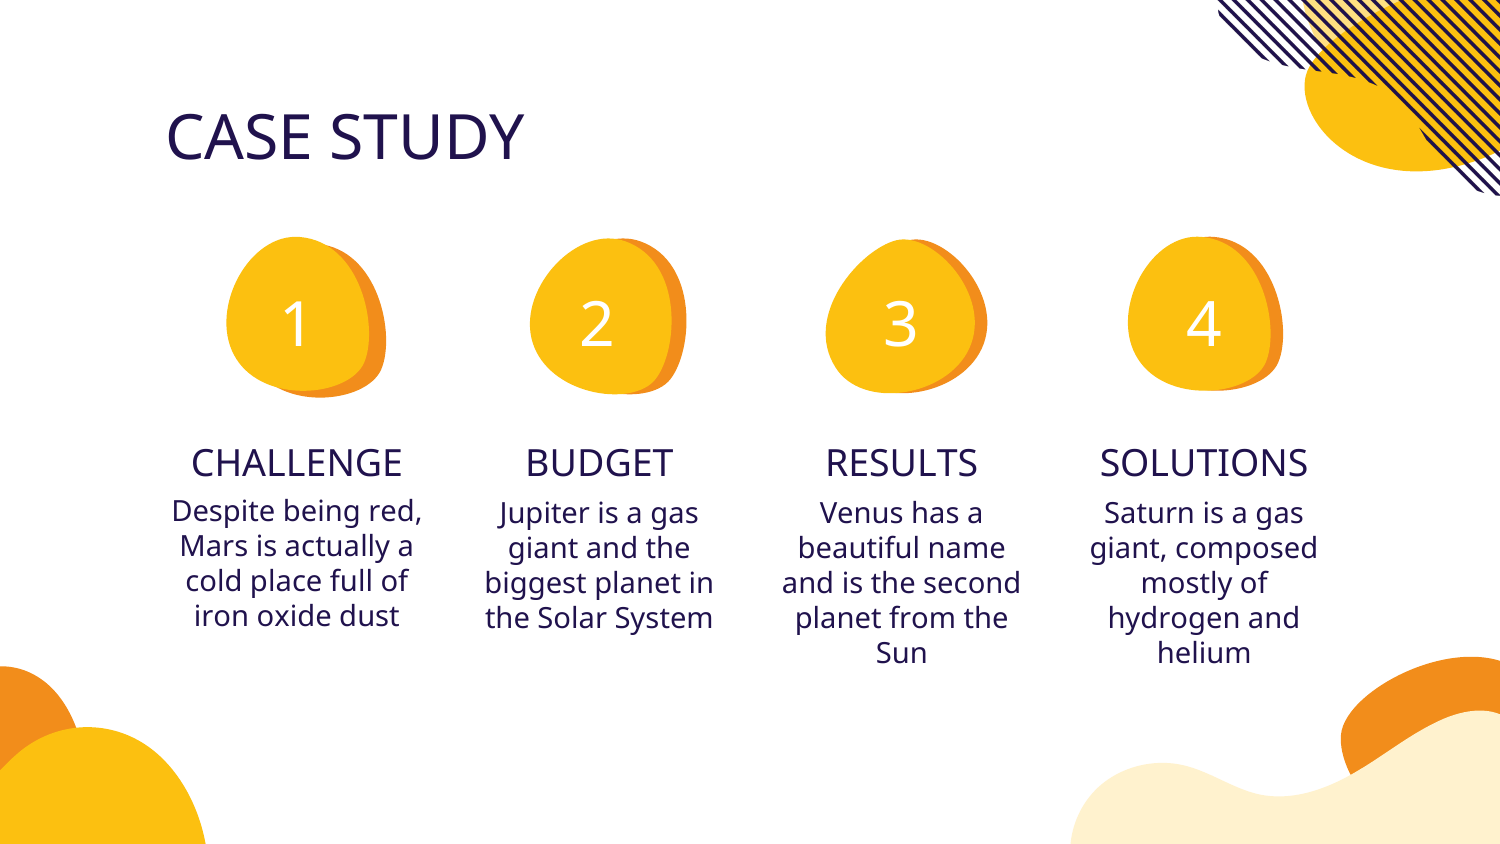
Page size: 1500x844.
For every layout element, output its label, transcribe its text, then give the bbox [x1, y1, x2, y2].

text_box [544, 364, 679, 395]
text_box [855, 239, 966, 268]
text_box [1145, 236, 1264, 268]
subtitle Saturn is a gas giant, composed mostly of hydrogen and helium [1061, 479, 1347, 660]
subtitle SOLUTIONS [1054, 417, 1355, 493]
text_box [552, 238, 674, 268]
title 2 [443, 268, 750, 364]
subtitle RESULTS [751, 417, 1052, 493]
subtitle BUDGET [449, 417, 750, 493]
title CASE STUDY [150, 82, 1348, 177]
text_box [833, 364, 972, 394]
subtitle Jupiter is a gas giant and the biggest planet in the Solar System [456, 479, 742, 660]
subtitle Despite being red, Mars is actually a cold place full of iron oxide dust [154, 477, 440, 658]
title 4 [1056, 268, 1352, 364]
title 3 [750, 268, 1053, 364]
text_box [239, 364, 384, 398]
title 1 [151, 268, 443, 364]
subtitle Venus has a beautiful name and is the second planet from the Sun [759, 479, 1045, 660]
text_box [1141, 364, 1278, 391]
subtitle CHALLENGE [146, 417, 447, 493]
text_box [244, 236, 362, 268]
